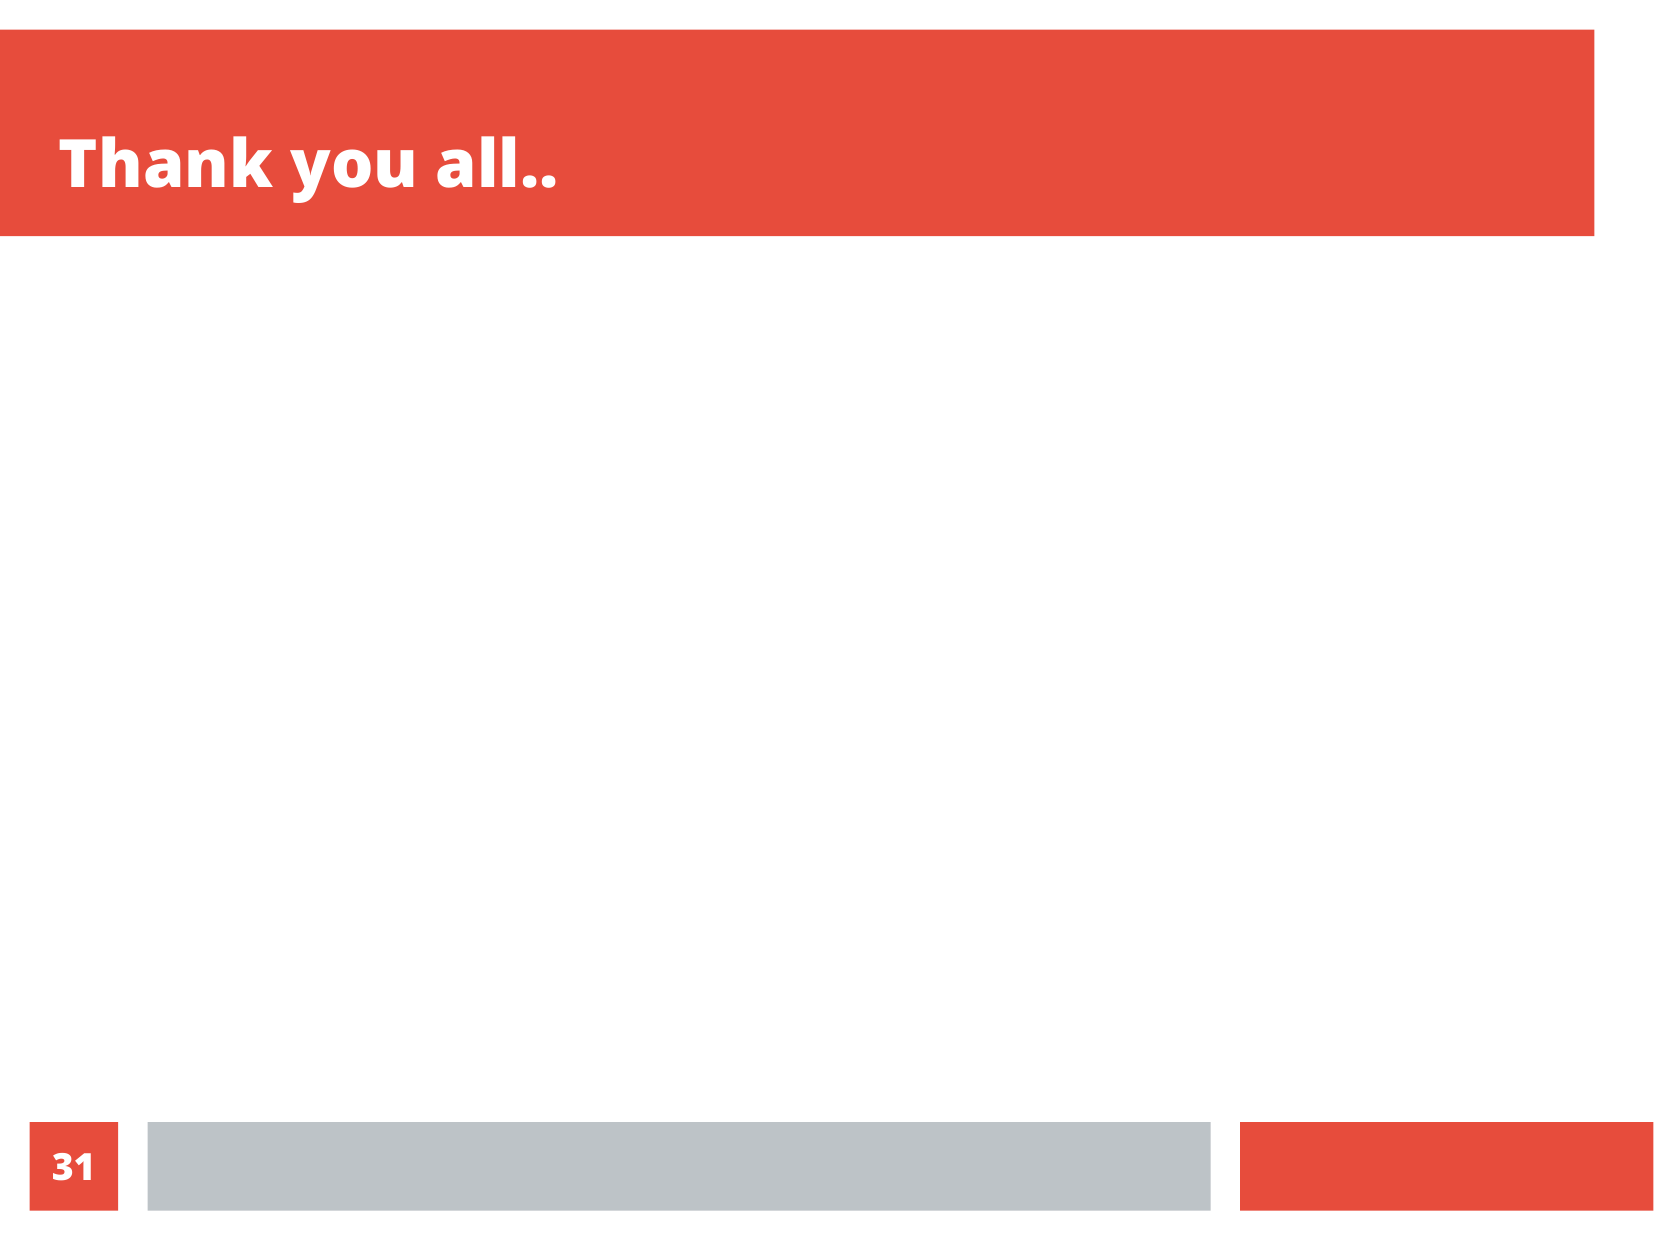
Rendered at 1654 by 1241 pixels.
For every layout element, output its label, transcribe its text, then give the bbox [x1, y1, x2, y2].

title Thank you all.. [59, 59, 1595, 207]
